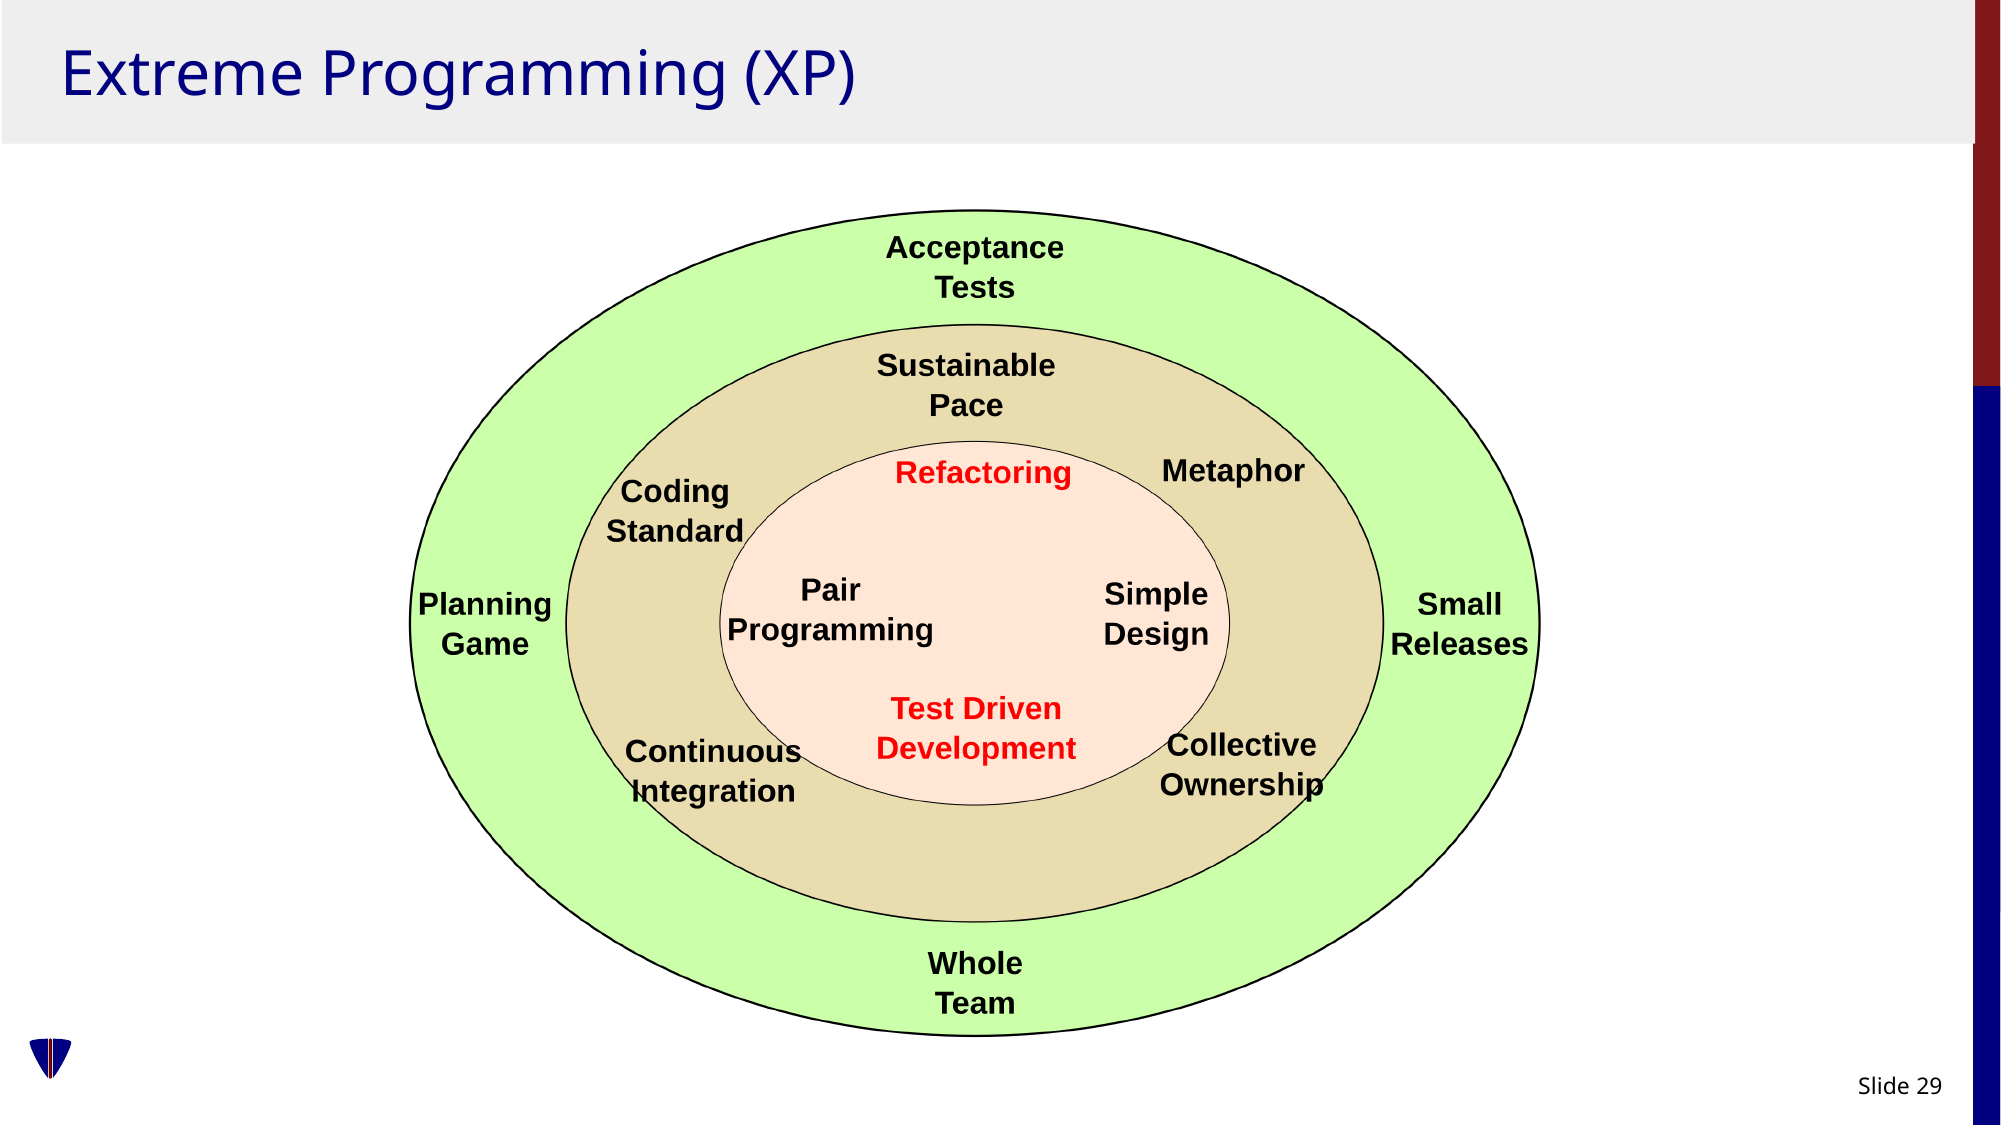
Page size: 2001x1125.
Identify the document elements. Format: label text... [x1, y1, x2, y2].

title Extreme Programming (XP) [1, 0, 1976, 144]
picture [360, 165, 1589, 1064]
